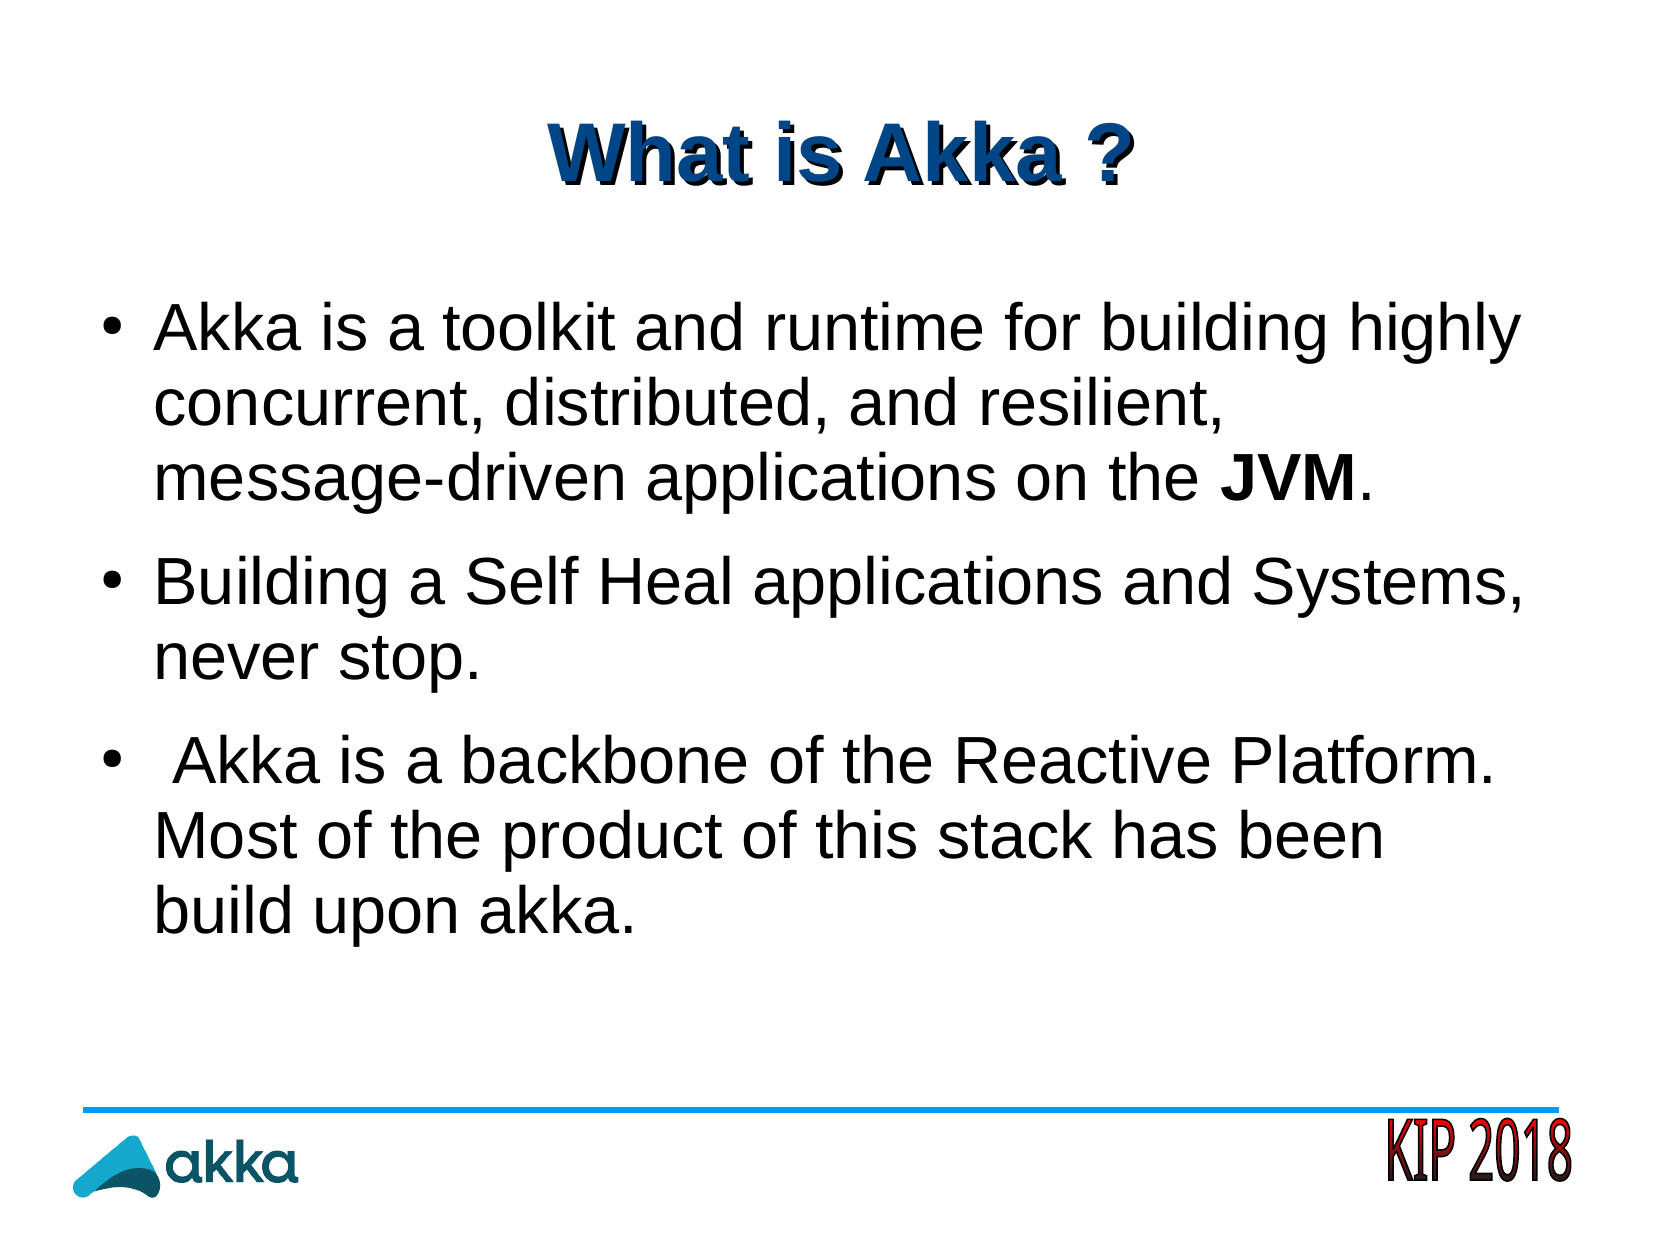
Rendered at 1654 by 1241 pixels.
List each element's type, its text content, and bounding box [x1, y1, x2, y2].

list Akka is a toolkit and runtime for building highly concurrent, distributed, and resilient, message-driven applications on the JVM. Building a Self Heal applications and Systems, never stop. Akka is a backbone of the Reactive Platform. Most of the product of this stack has been build upon akka. [82, 290, 1538, 1010]
picture [61, 1116, 306, 1217]
title What is Akka ? [82, 49, 1571, 257]
